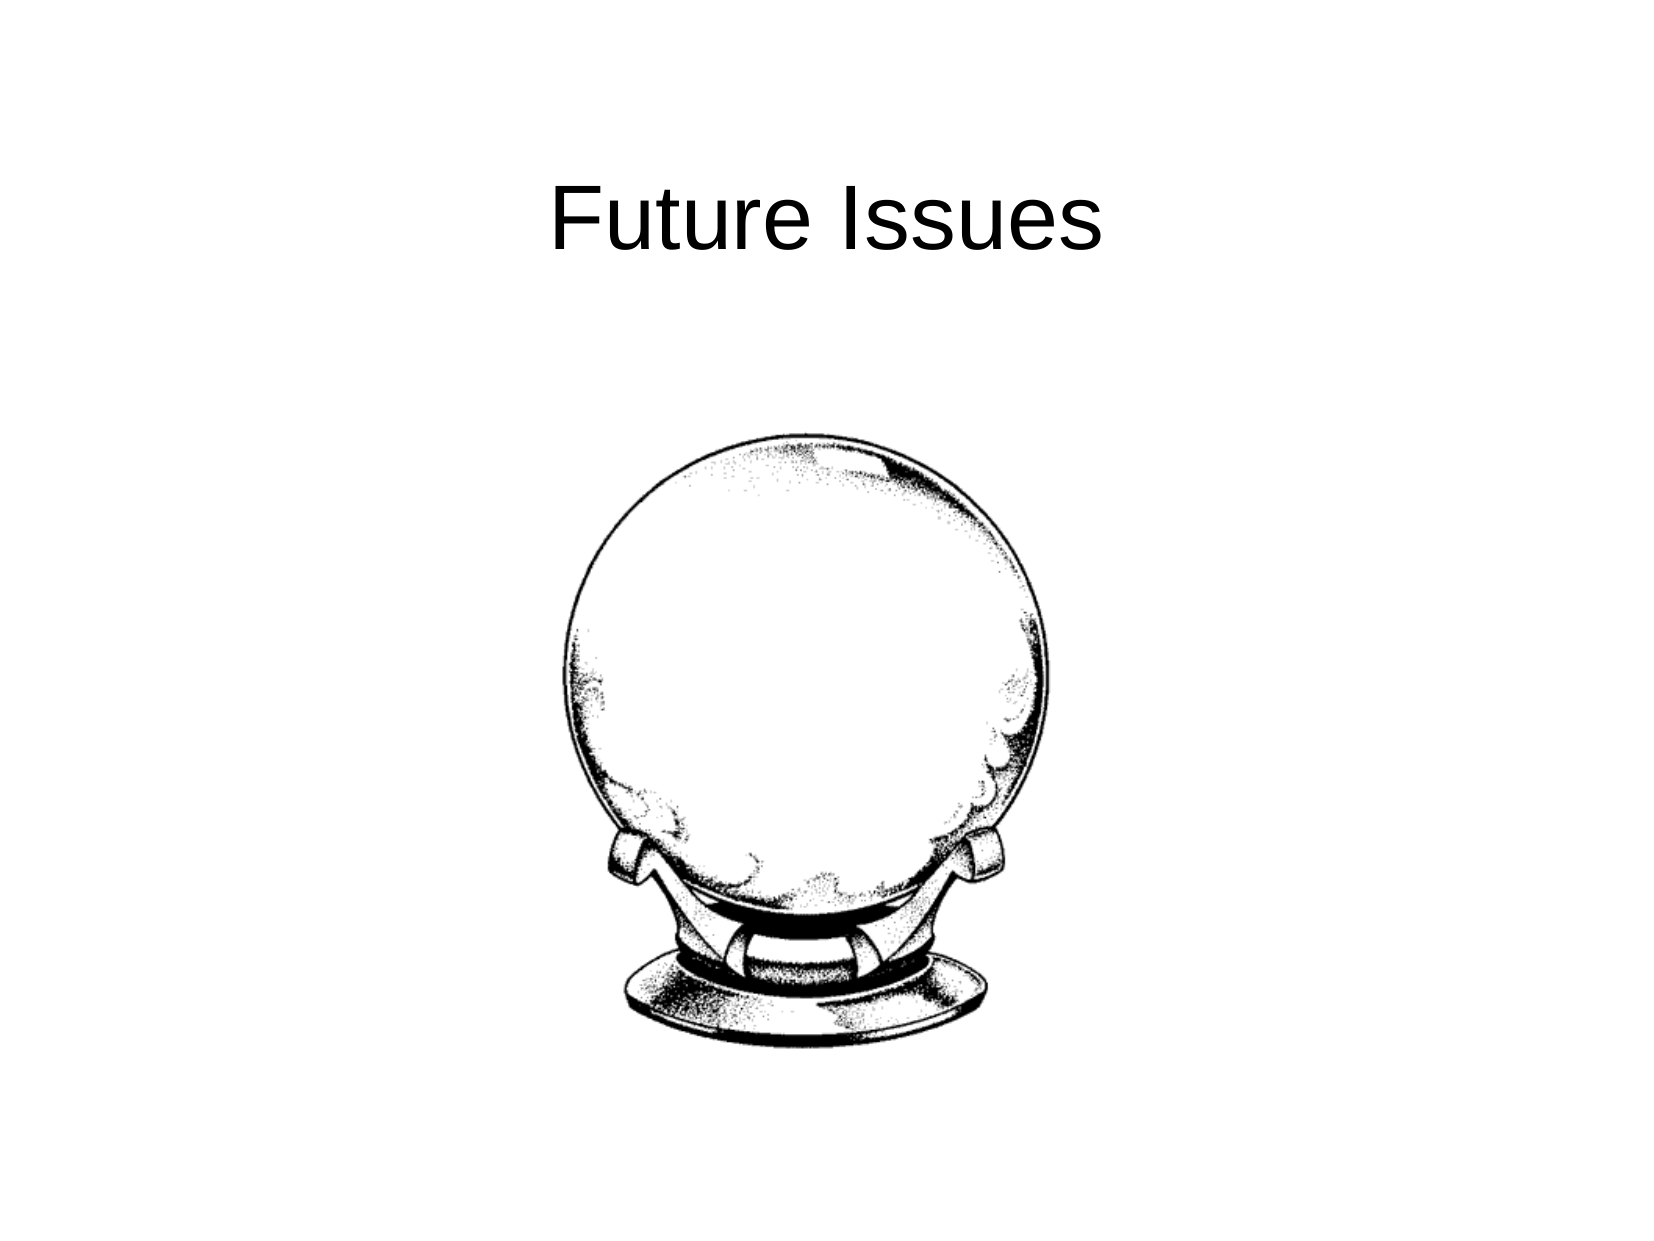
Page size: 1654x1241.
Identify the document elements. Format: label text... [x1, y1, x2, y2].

title Future Issues [82, 114, 1571, 322]
picture [555, 429, 1060, 1055]
